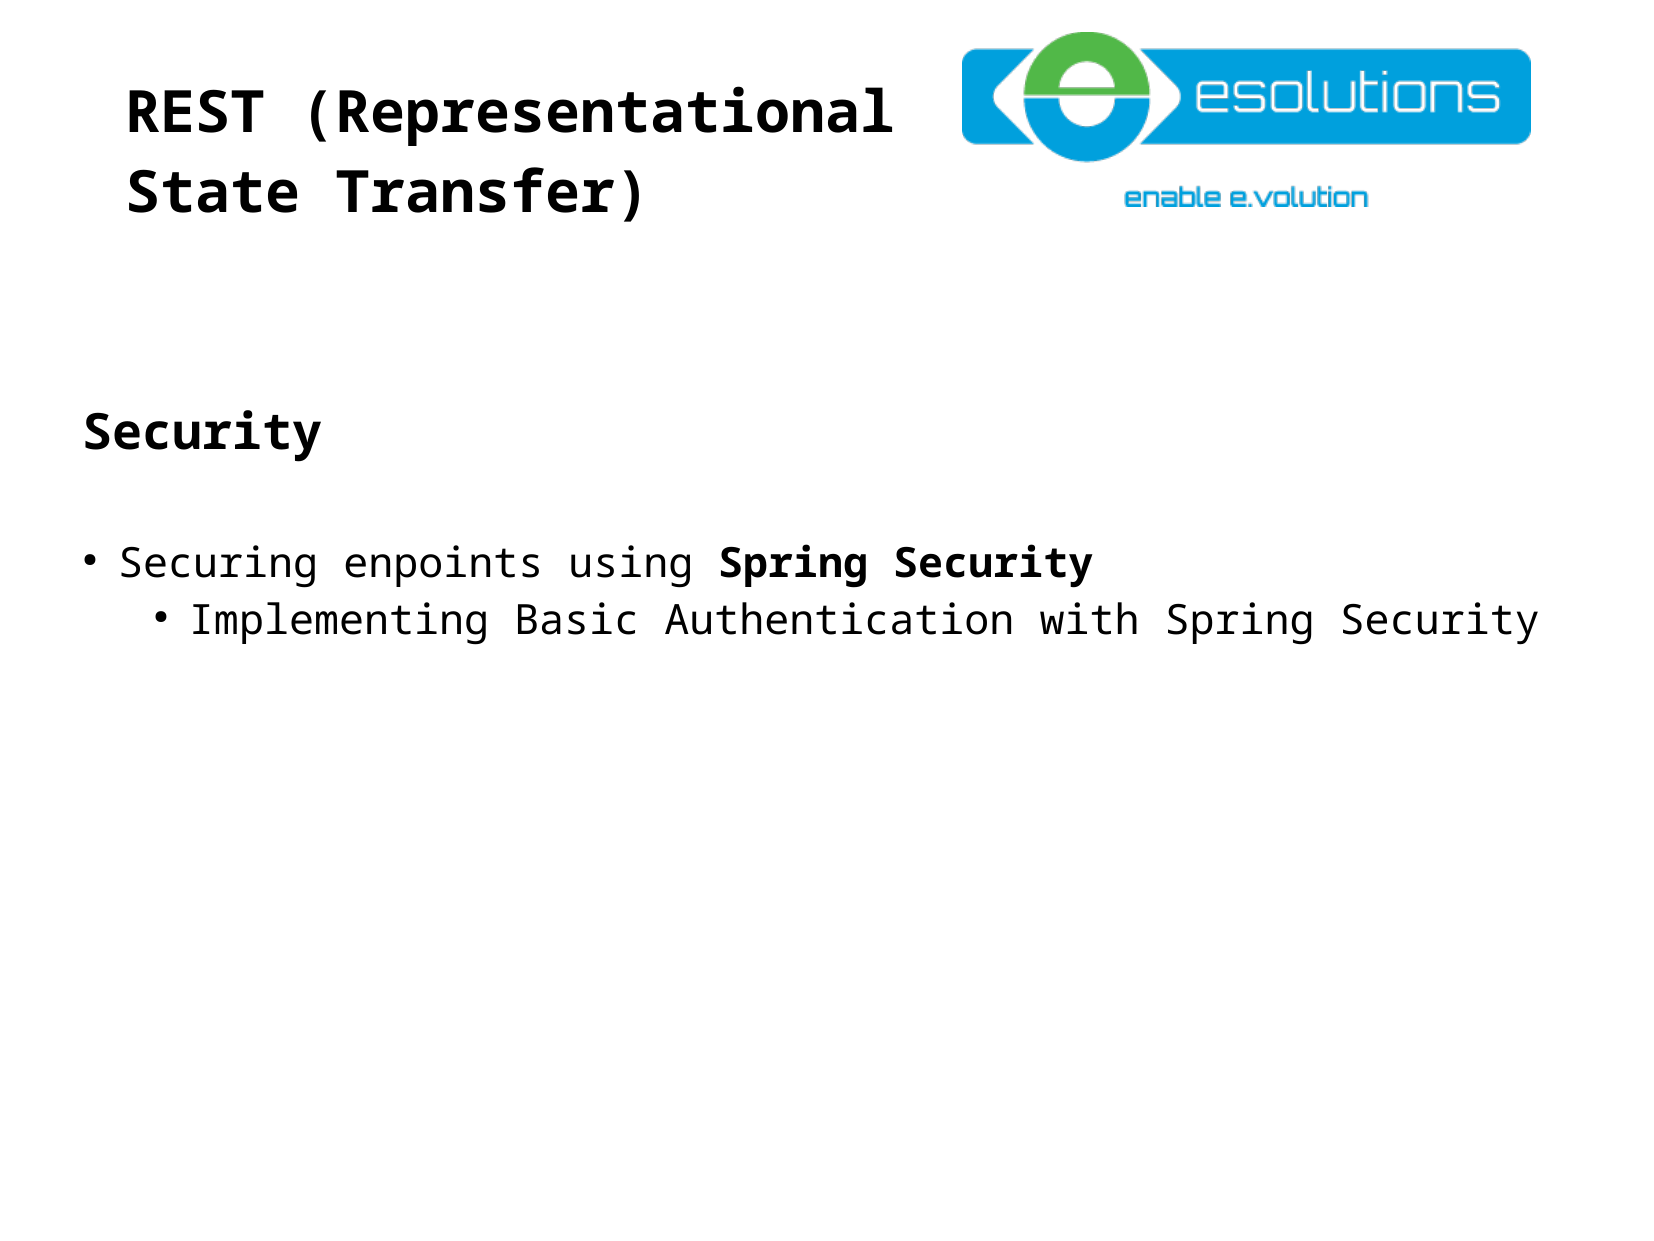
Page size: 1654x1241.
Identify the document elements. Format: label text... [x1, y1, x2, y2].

text_box REST (Representational State Transfer) [75, 63, 916, 217]
subtitle Security Securing enpoints using Spring Security Implementing Basic Authentication with Spring Security [82, 14, 1571, 1205]
